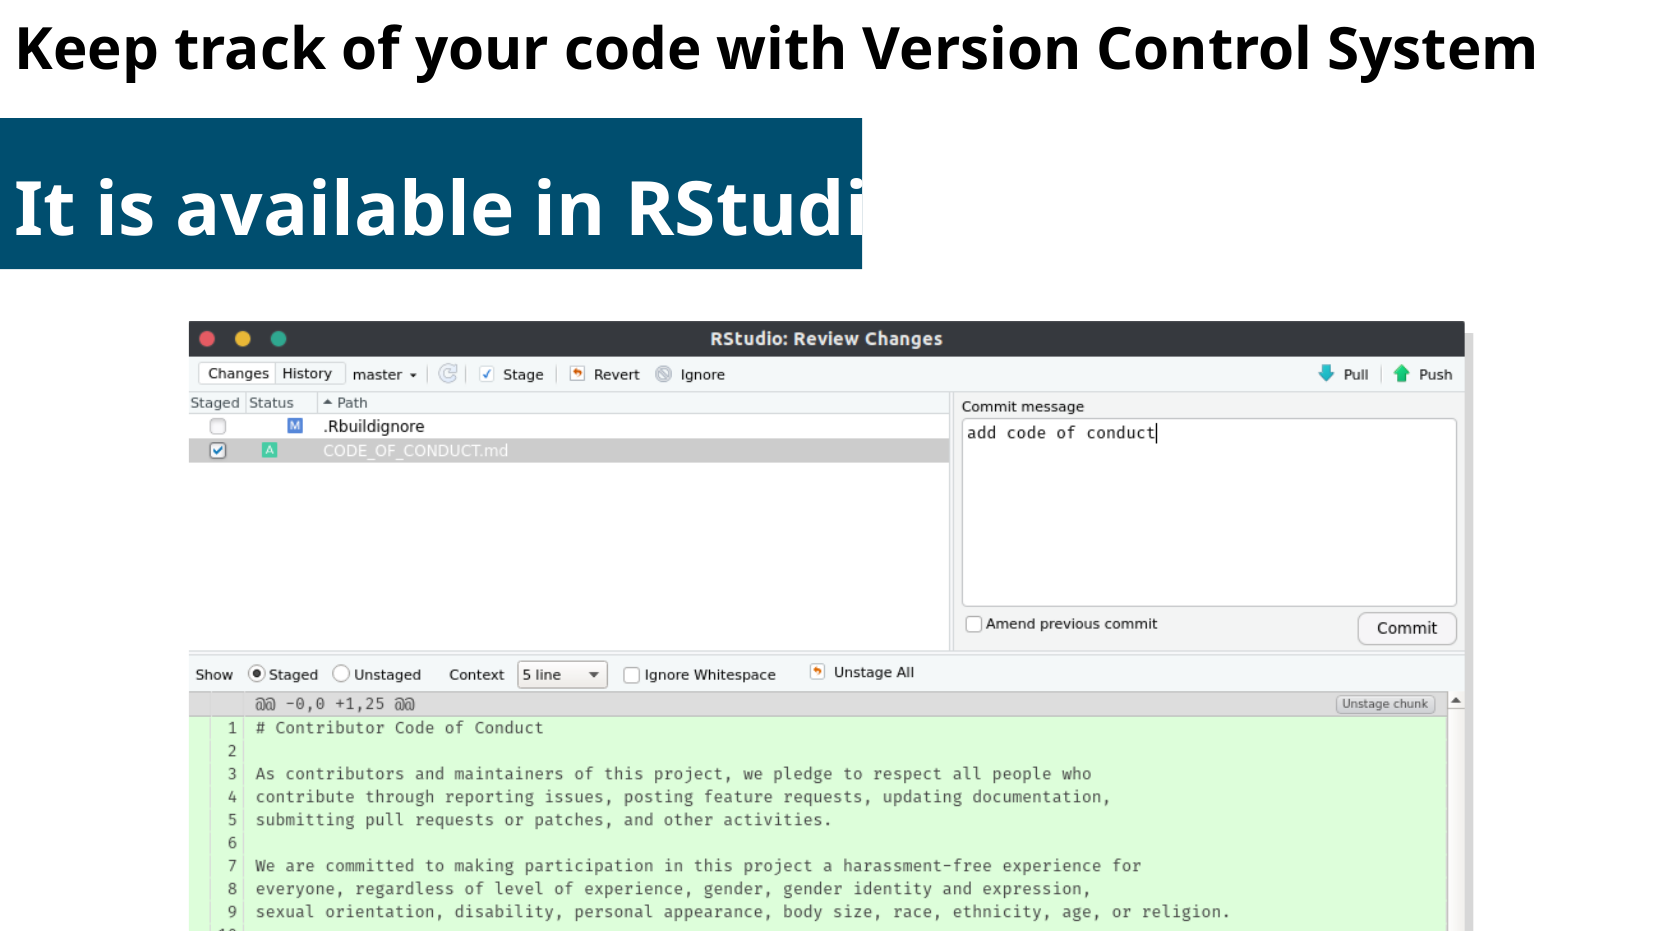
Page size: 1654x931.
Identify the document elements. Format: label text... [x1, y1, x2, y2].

text_box Keep track of your code with Version Control System [0, 0, 1437, 103]
text_box [0, 118, 863, 270]
picture [188, 321, 1465, 931]
text_box It is available in RStudio! [0, 148, 848, 251]
